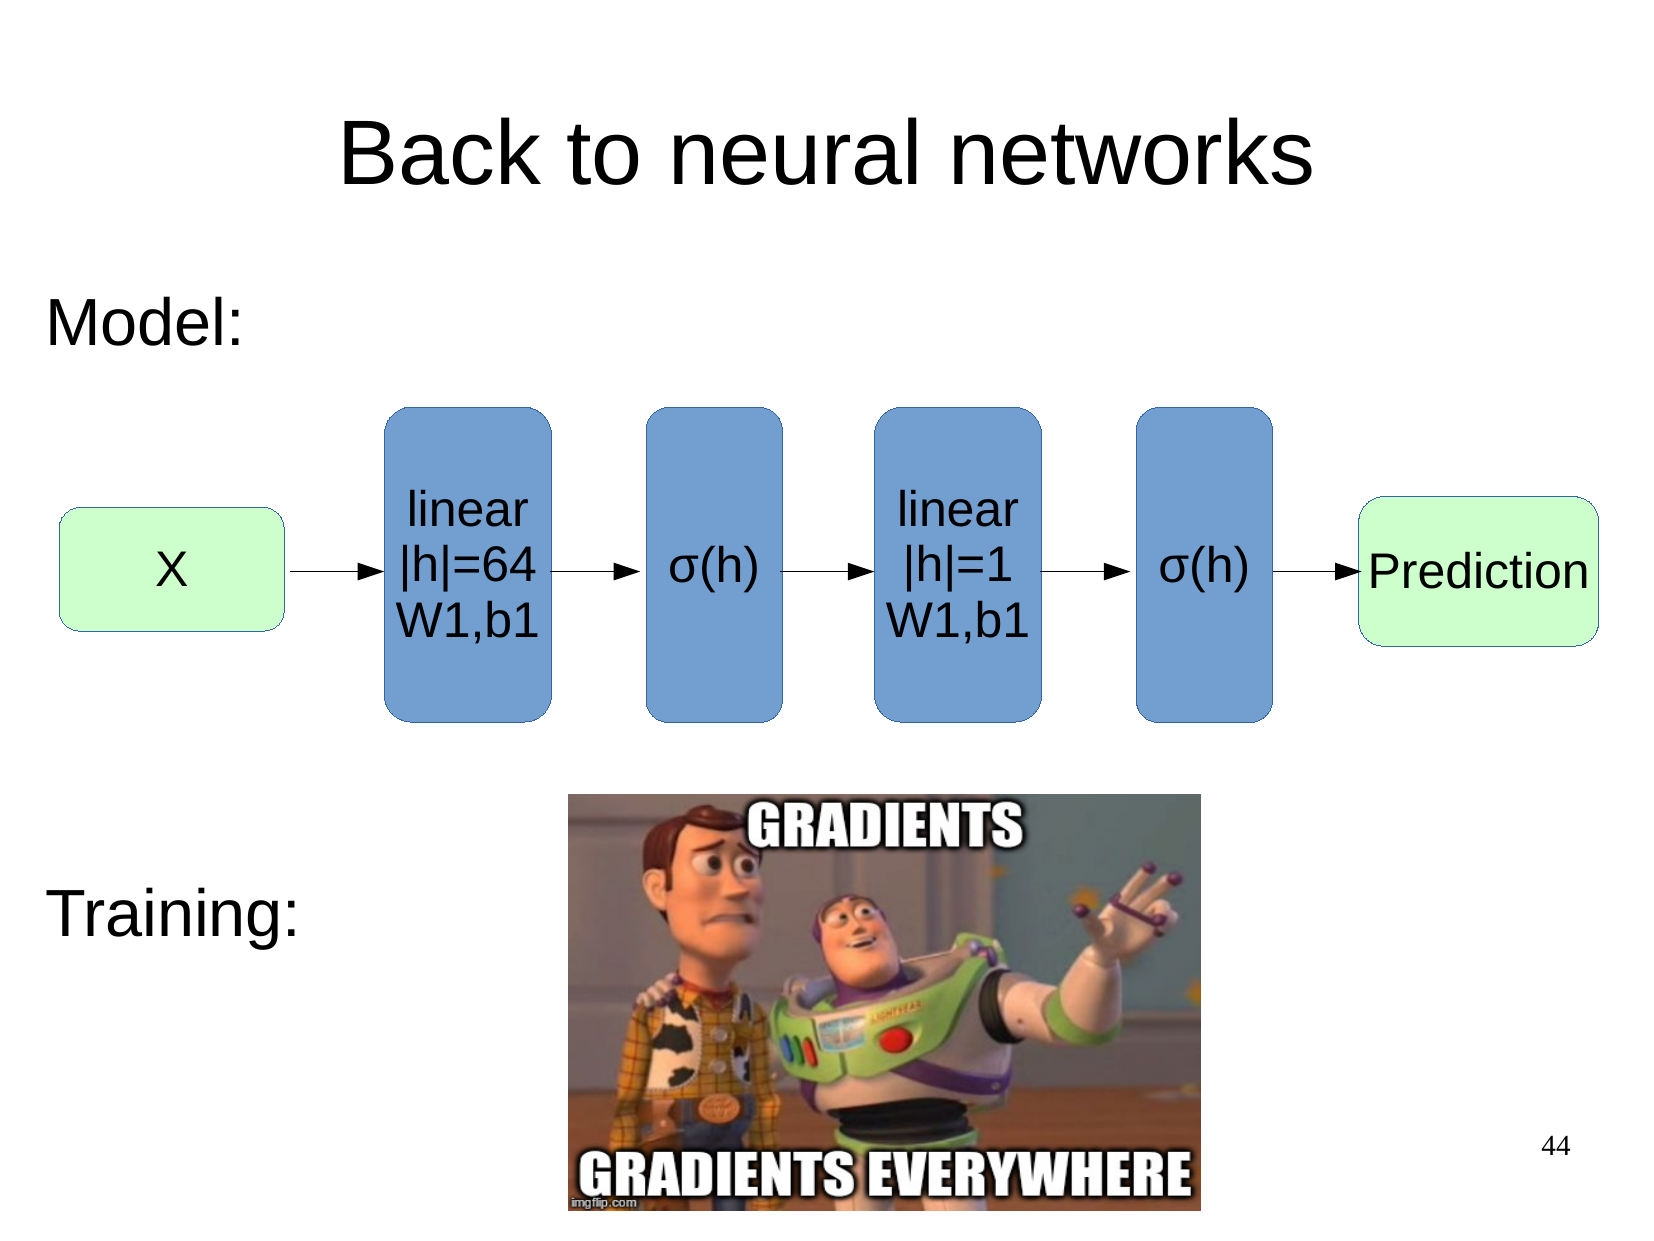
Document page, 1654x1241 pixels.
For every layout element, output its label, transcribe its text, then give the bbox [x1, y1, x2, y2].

text_box Training: [45, 838, 331, 988]
text_box X [59, 507, 285, 632]
text_box σ(h) [1136, 407, 1273, 723]
text_box σ(h) [646, 407, 783, 723]
text_box Prediction [1358, 496, 1599, 647]
text_box Model: [45, 285, 276, 361]
title Back to neural networks [82, 49, 1571, 257]
text_box linear |h|=64 W1,b1 [384, 407, 552, 723]
picture [568, 794, 1201, 1211]
text_box linear |h|=1 W1,b1 [874, 407, 1042, 723]
